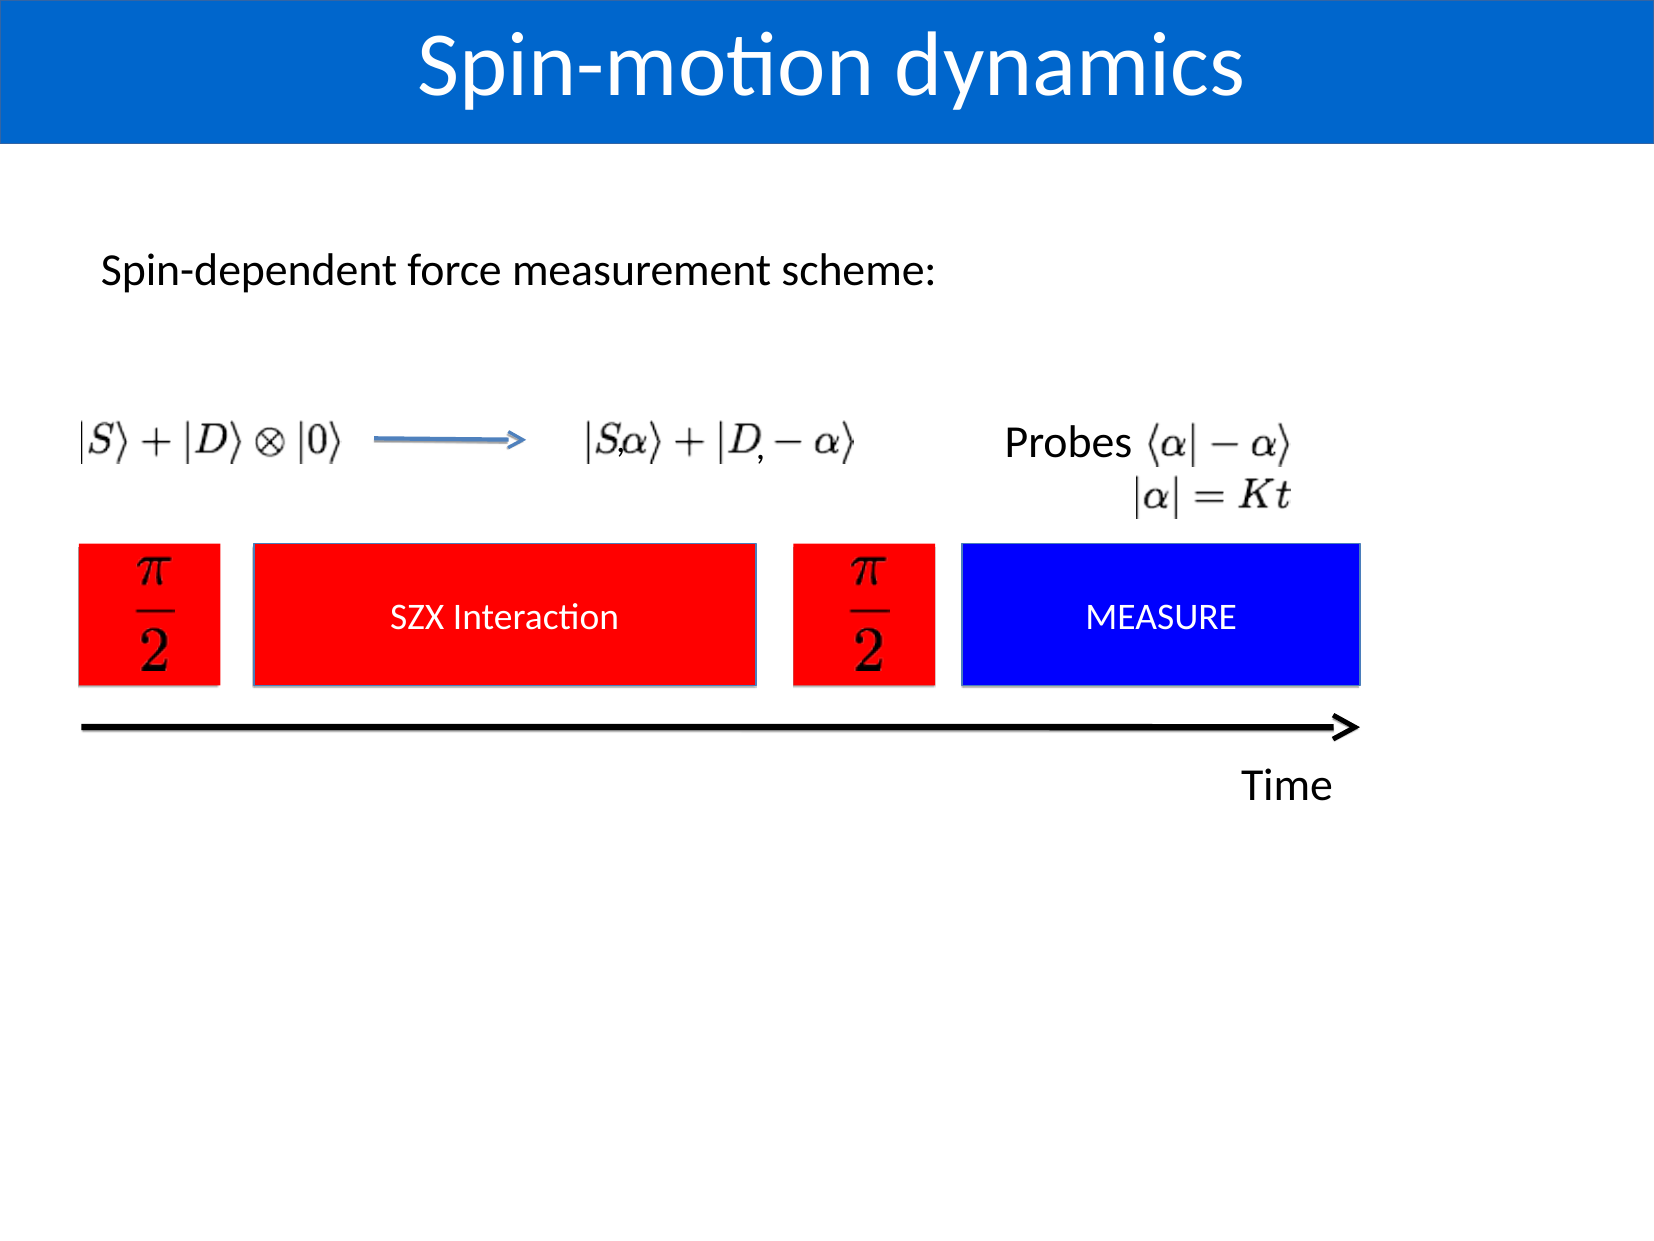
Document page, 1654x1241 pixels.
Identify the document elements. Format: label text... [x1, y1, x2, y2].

title Spin-motion dynamics [0, 2, 1654, 144]
picture [81, 420, 342, 464]
text_box Time [1226, 746, 1349, 817]
picture [781, 420, 854, 464]
text_box [793, 543, 936, 686]
text_box SZX Interaction [253, 543, 756, 686]
text_box Spin-dependent force measurement scheme: [86, 232, 953, 303]
picture [641, 420, 741, 464]
text_box , [601, 407, 641, 468]
text_box Probes [989, 404, 1148, 475]
text_box MEASURE [962, 543, 1360, 686]
picture [849, 556, 890, 671]
text_box , [741, 414, 781, 475]
picture [1136, 475, 1291, 519]
picture [586, 420, 601, 464]
picture [1148, 422, 1291, 467]
picture [135, 556, 175, 671]
text_box [78, 543, 221, 686]
